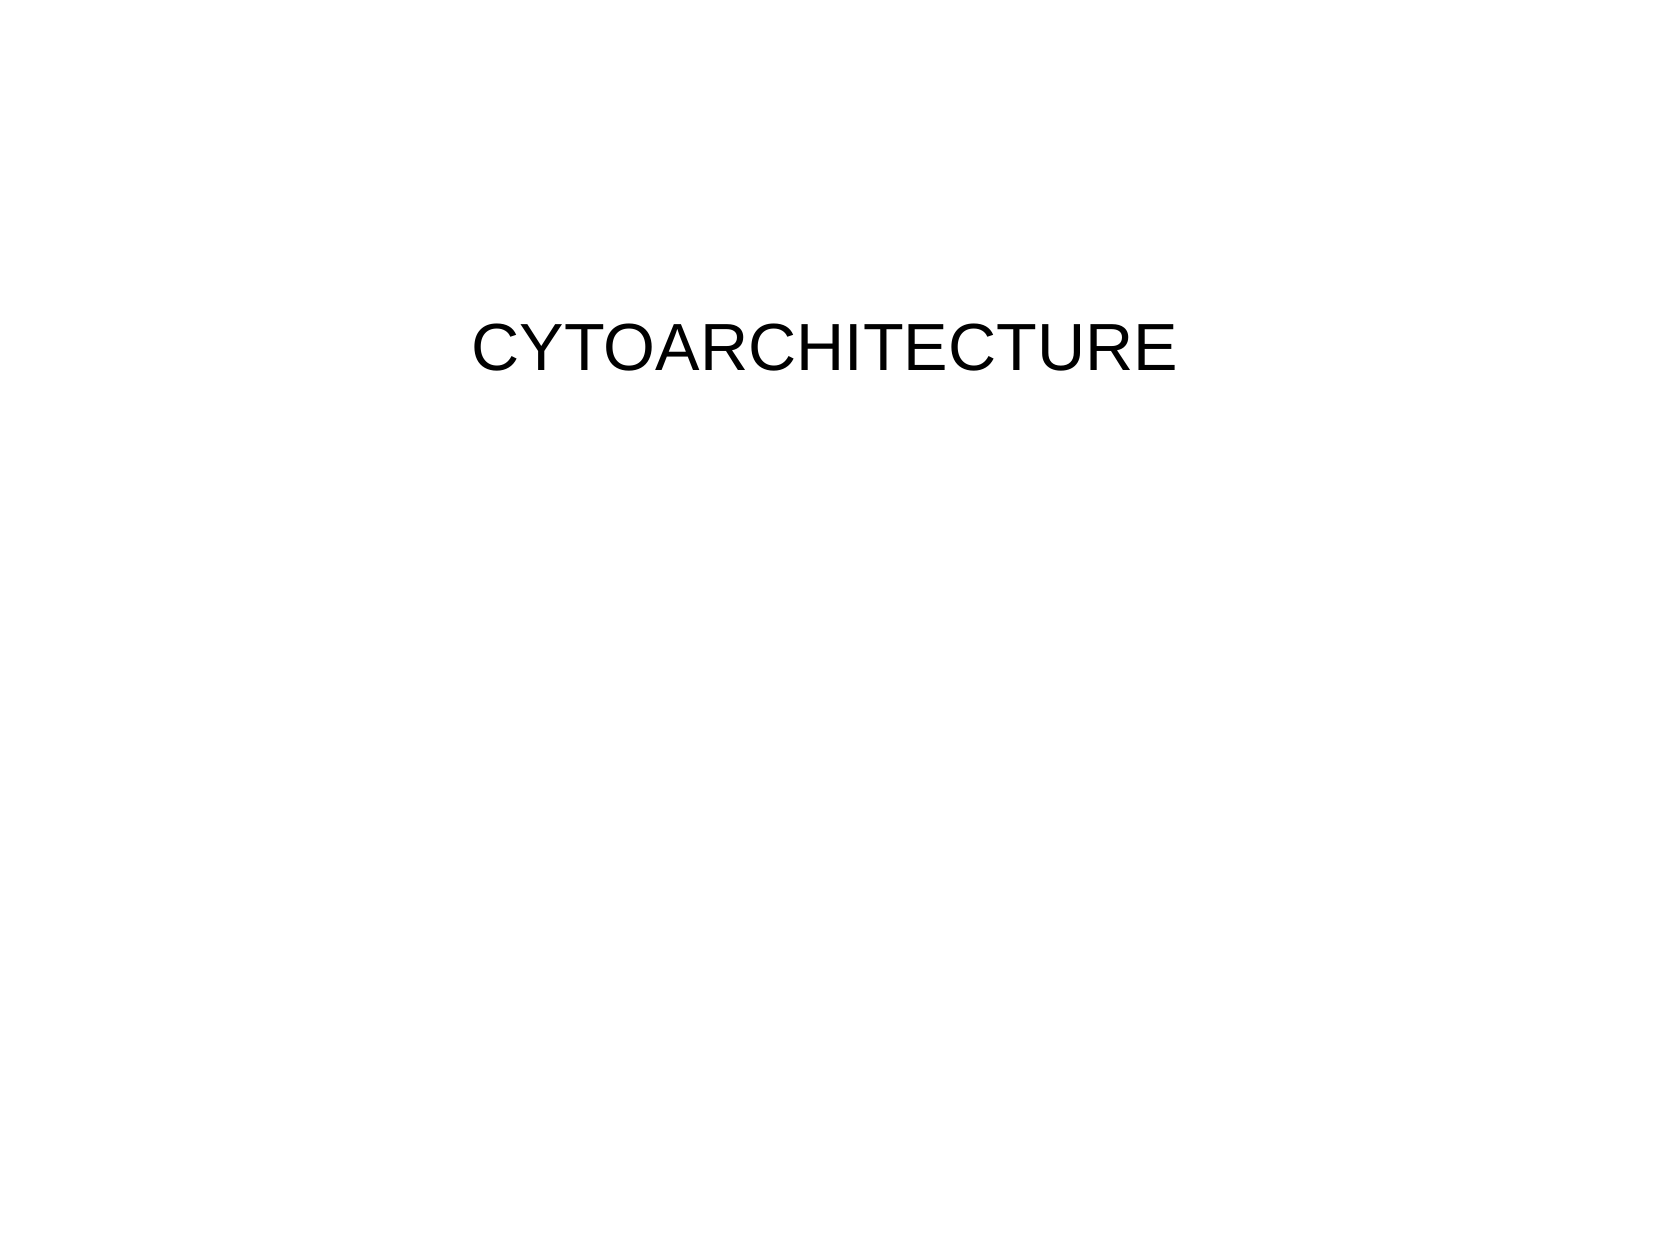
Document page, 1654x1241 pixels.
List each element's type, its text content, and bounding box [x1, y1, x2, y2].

subtitle CYTOARCHITECTURE [37, 0, 1613, 1241]
